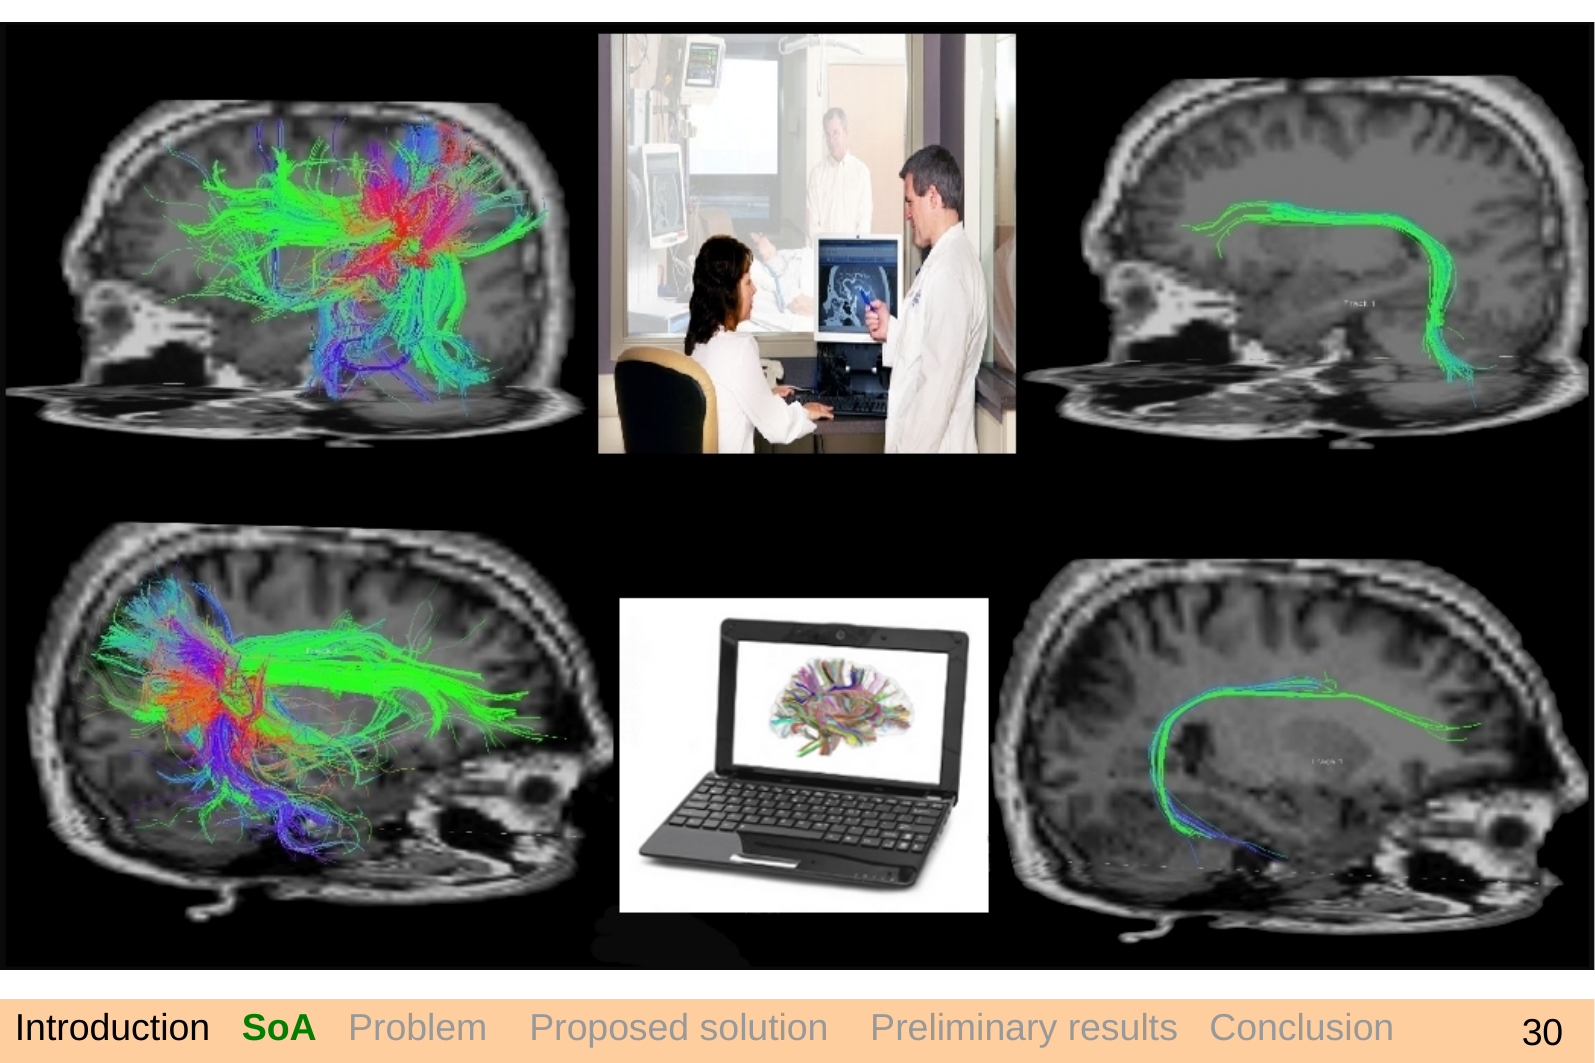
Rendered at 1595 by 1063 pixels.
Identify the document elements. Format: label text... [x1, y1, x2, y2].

text_box <number> [1377, 1003, 1579, 1063]
text_box Introduction SoA Problem Proposed solution Preliminary results Conclusion [0, 999, 1595, 1063]
picture [0, 22, 1595, 970]
